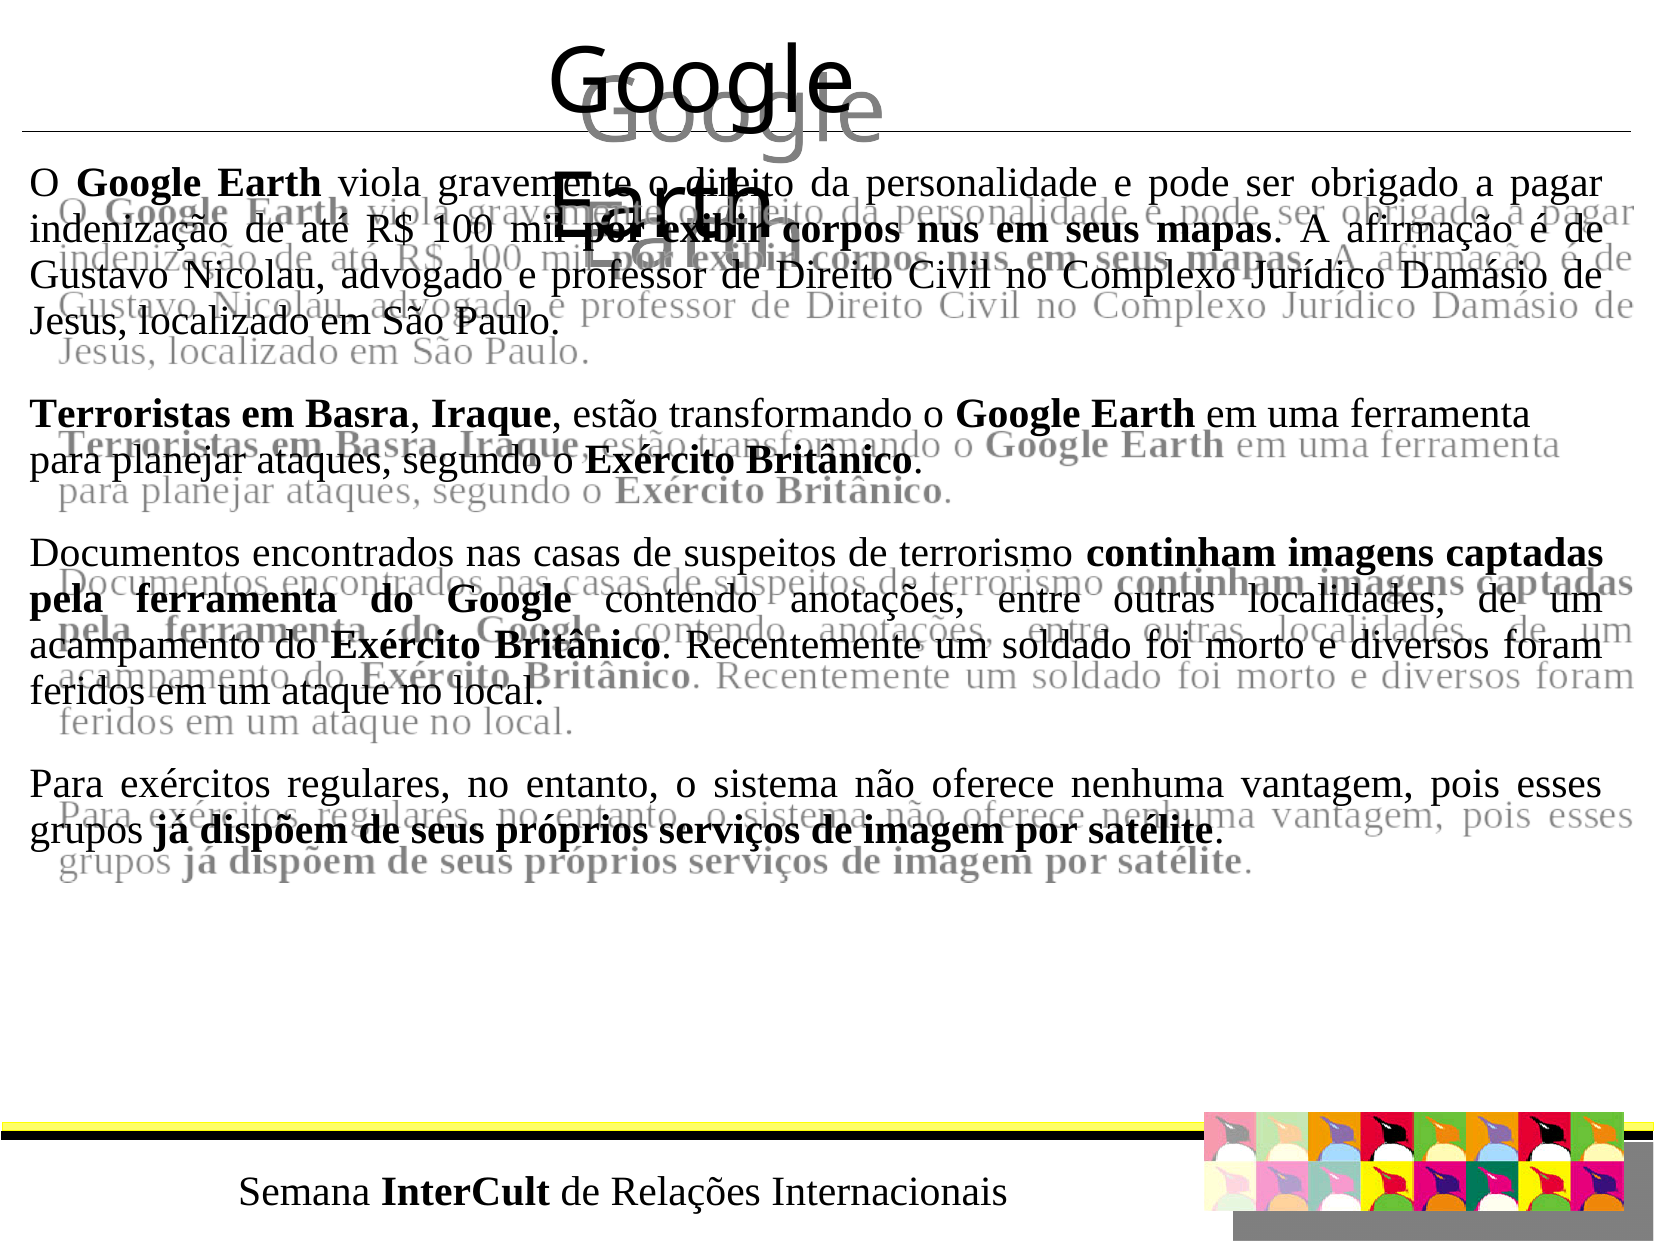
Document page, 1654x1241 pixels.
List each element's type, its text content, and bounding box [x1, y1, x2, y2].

text_box [1624, 1122, 1654, 1140]
chart [1204, 1112, 1624, 1211]
text_box Semana InterCult de Relações Internacionais [238, 1168, 1009, 1217]
text_box O Google Earth viola gravemente o direito da personalidade e pode ser obrigado a pagar indenização de até R$ 100 mil por exibir corpos nus em seus mapas. A afirmação é de Gustavo Nicolau, advogado e professor de Direito Civil no Complexo Jurídico Damásio de Jesus, localizado em São Paulo. Terroristas em Basra, Iraque, estão transformando o Google Earth em uma ferramenta para planejar ataques, segundo o Exército Britânico. Documentos encontrados nas casas de suspeitos de terrorismo continham imagens captadas pela ferramenta do Google contendo anotações, entre outras localidades, de um acampamento do Exército Britânico. Recentemente um soldado foi morto e diversos foram feridos em um ataque no local. Para exércitos regulares, no entanto, o sistema não oferece nenhuma vantagem, pois esses grupos já dispõem de seus próprios serviços de imagem por satélite. [29, 158, 1605, 853]
text_box Google Earth [546, 14, 1068, 125]
text_box [1, 1122, 1204, 1140]
